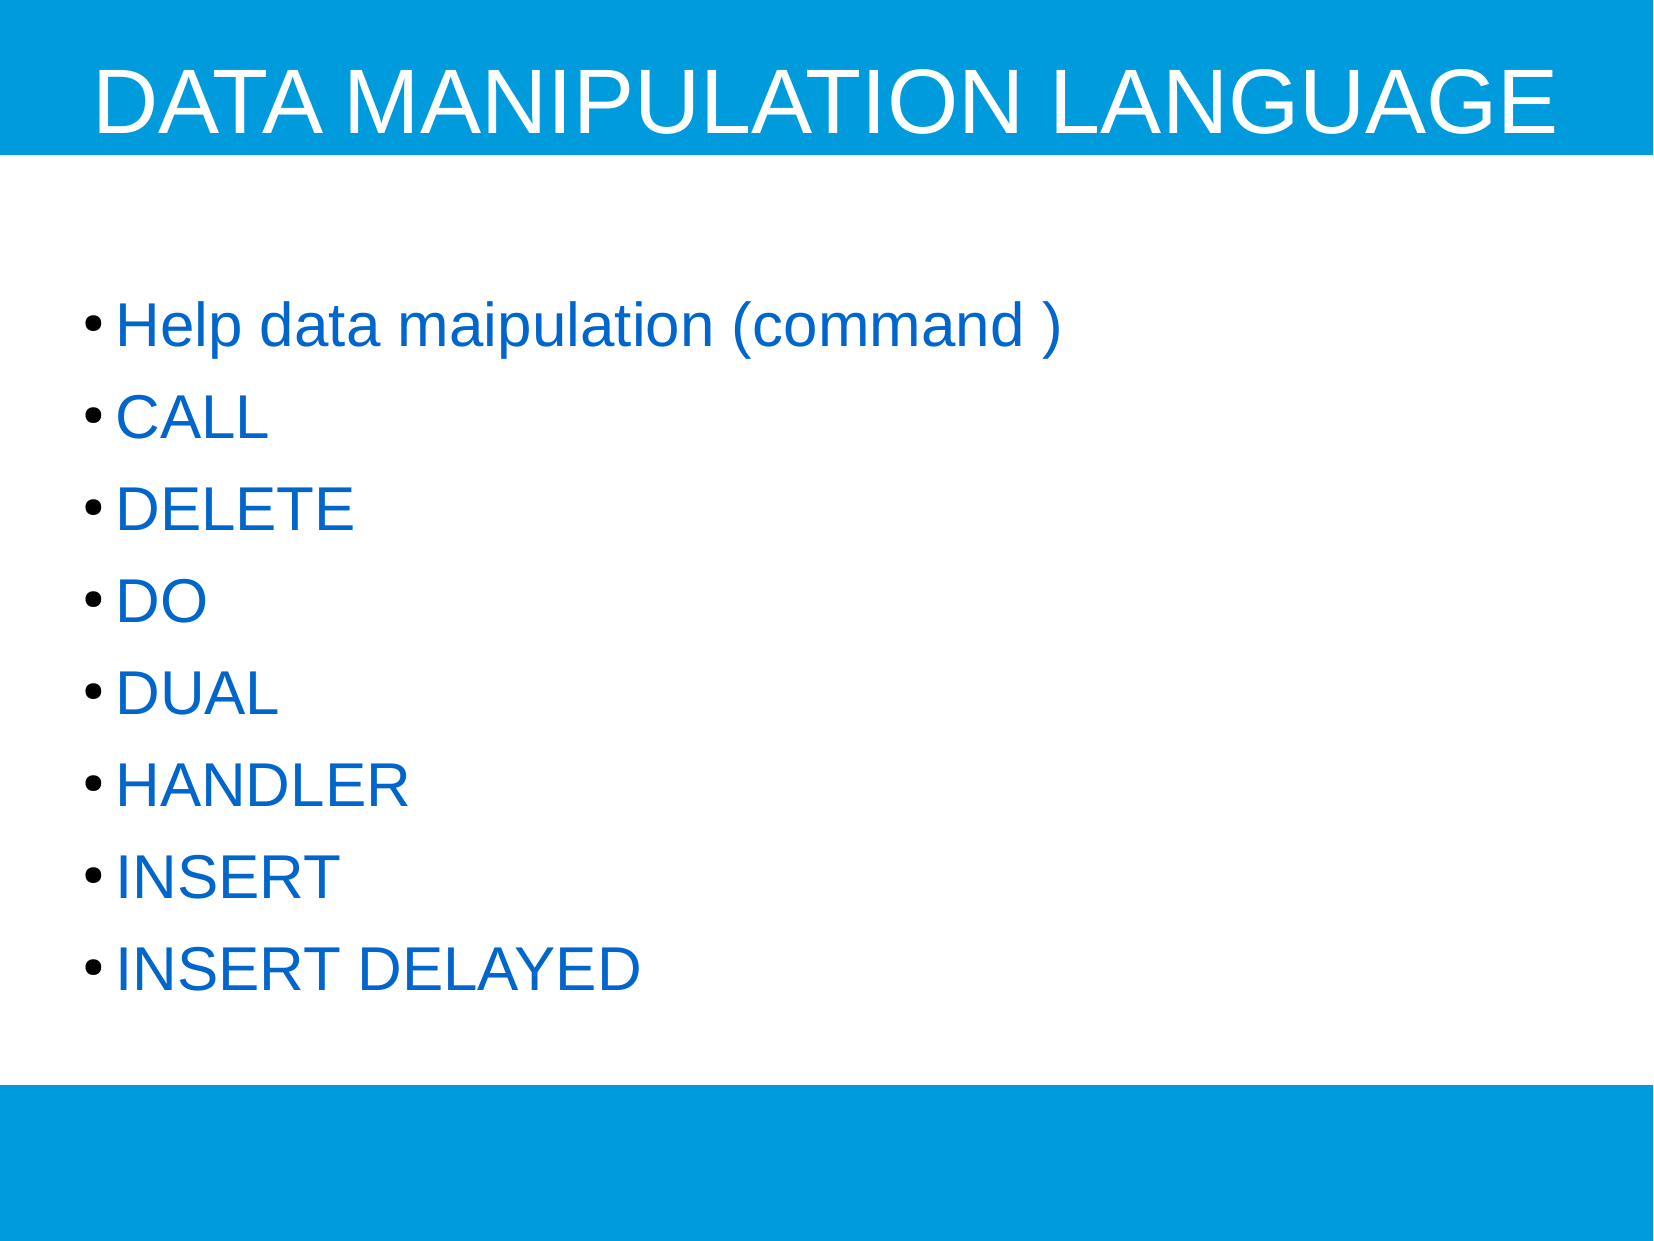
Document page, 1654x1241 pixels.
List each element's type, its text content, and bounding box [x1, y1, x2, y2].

list Help data maipulation (command ) CALL DELETE DO DUAL HANDLER INSERT INSERT DELAYED [82, 290, 1571, 1010]
title DATA MANIPULATION LANGUAGE [82, 49, 1571, 155]
